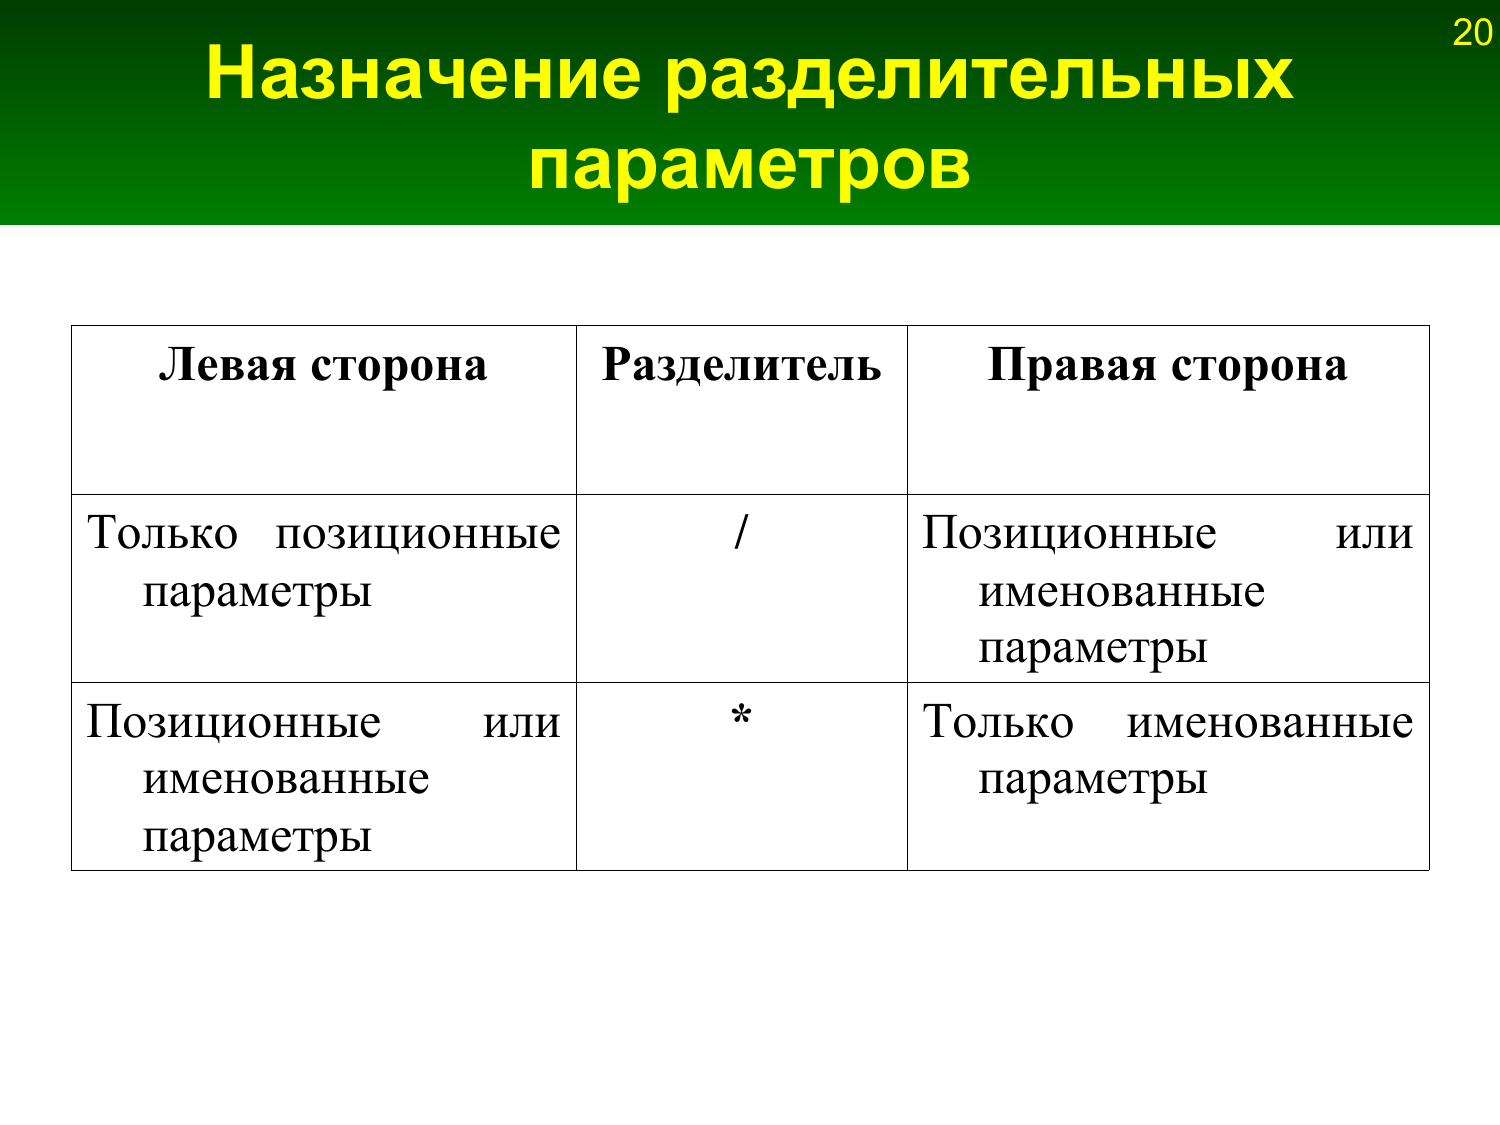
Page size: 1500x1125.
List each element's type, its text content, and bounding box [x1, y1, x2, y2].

table_cell Только позиционные параметры [72, 495, 576, 682]
table_cell Позиционные или именованные параметры [72, 683, 576, 870]
table_header Правая сторона [908, 326, 1429, 494]
table_header Левая сторона [72, 326, 576, 494]
table_cell * [577, 683, 907, 870]
title Назначение разделительных параметров [75, 11, 1426, 215]
table_cell Позиционные или именованные параметры [908, 495, 1429, 682]
table_cell Только именованные параметры [908, 683, 1429, 870]
table_cell / [577, 495, 907, 682]
table_header Разделитель [577, 326, 907, 494]
